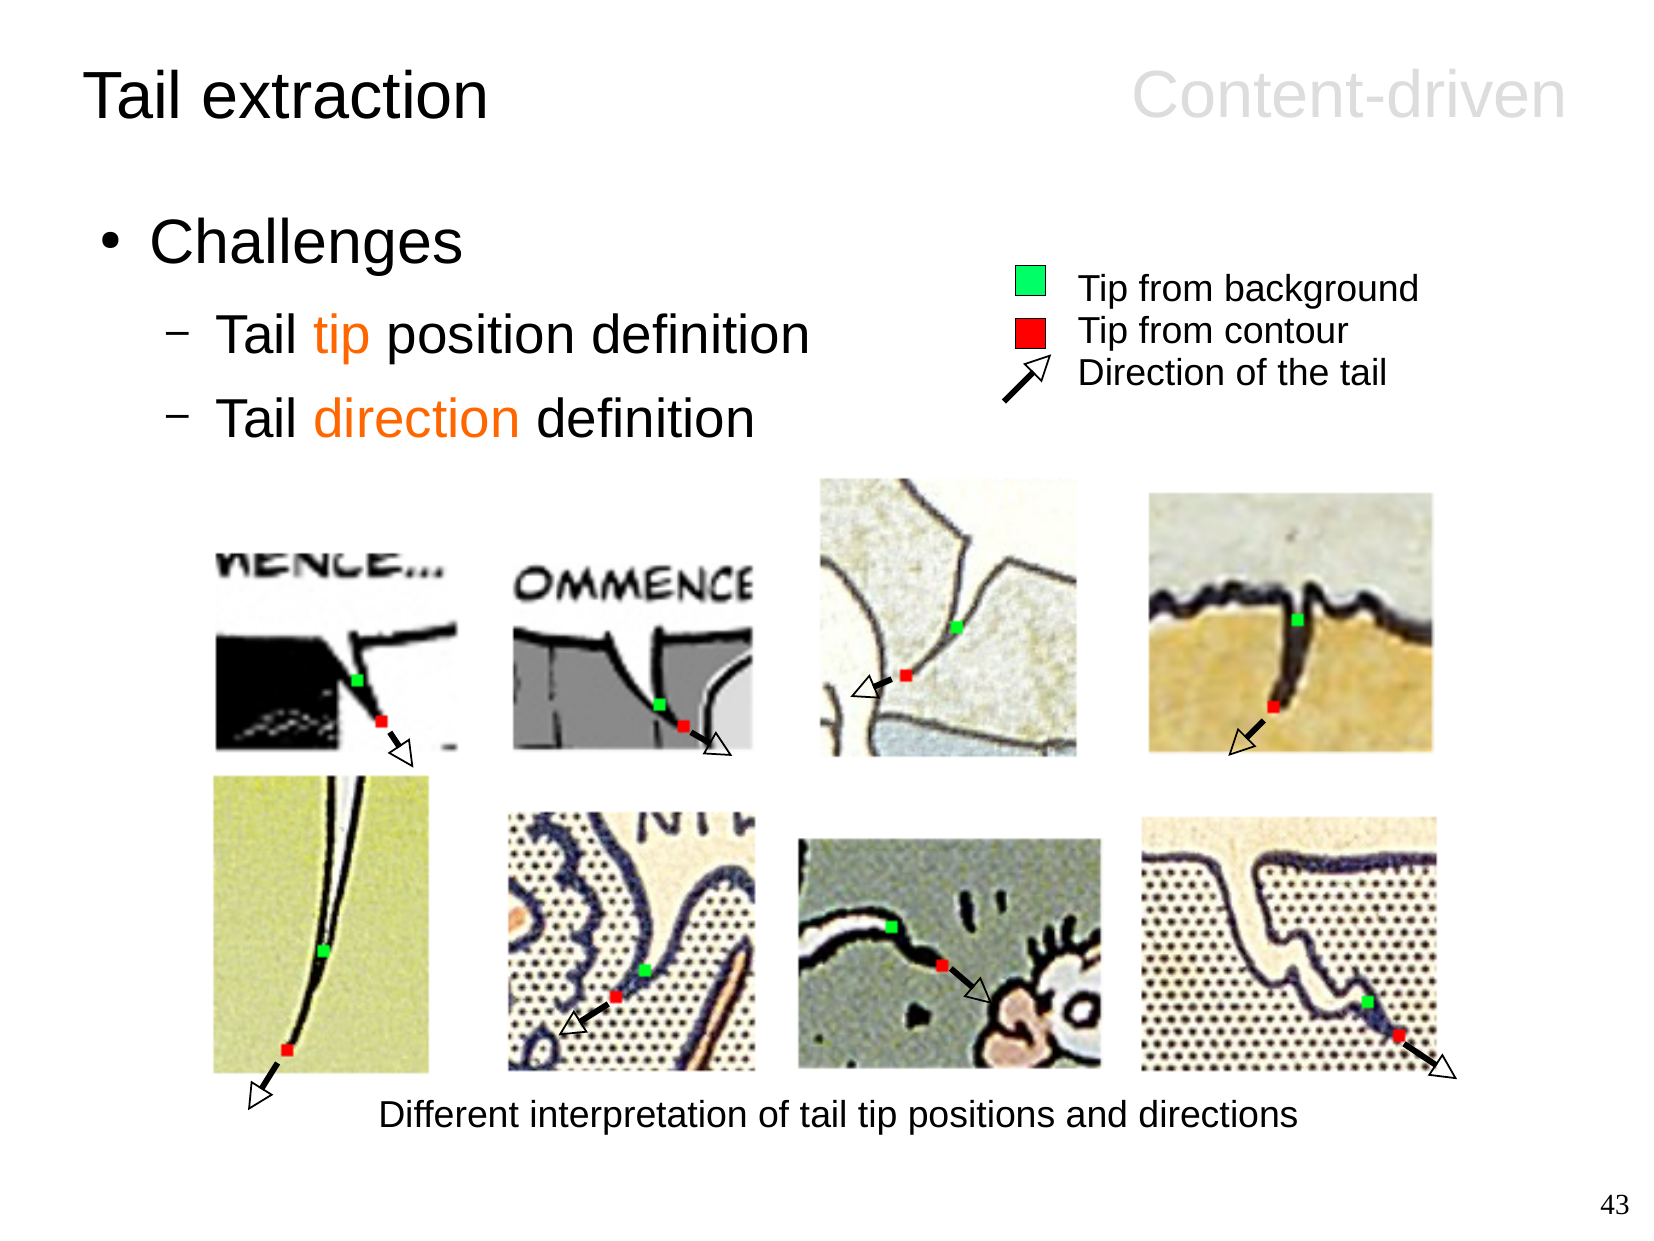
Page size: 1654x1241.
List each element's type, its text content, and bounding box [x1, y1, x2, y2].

picture [207, 472, 1447, 1086]
text_box [1015, 265, 1046, 296]
text_box [1015, 318, 1046, 349]
list Challenges Tail tip position definition Tail direction definition [82, 206, 875, 449]
text_box Different interpretation of tail tip positions and directions [283, 1086, 1394, 1144]
title Tail extraction [82, 49, 1571, 142]
text_box Tip from background Tip from contour Direction of the tail [1062, 259, 1441, 401]
picture [1432, 1059, 1447, 1076]
